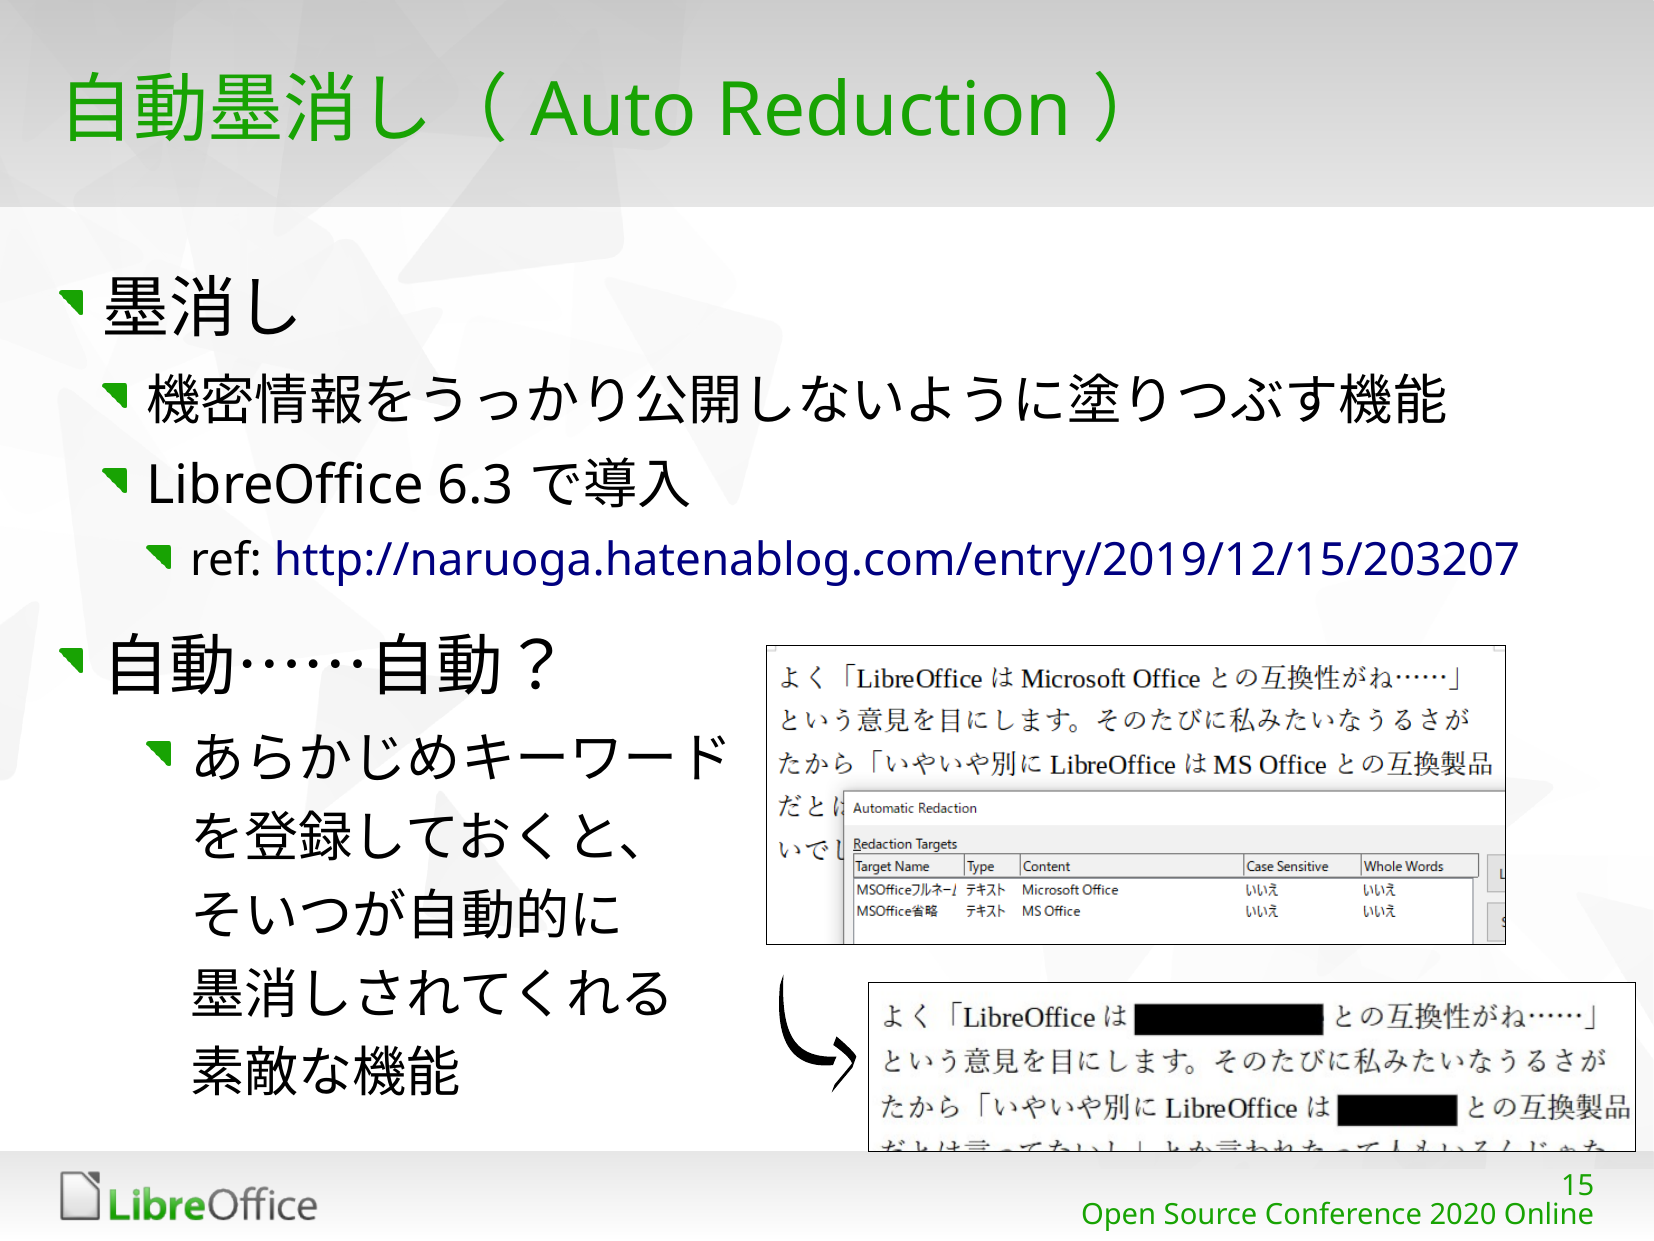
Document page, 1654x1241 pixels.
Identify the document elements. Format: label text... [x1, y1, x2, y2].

picture [868, 548, 1654, 1169]
picture [41, 1152, 337, 1240]
text_box [779, 974, 837, 1066]
title 自動墨消し（Auto Reduction） [59, 29, 1595, 178]
picture [0, 0, 783, 931]
text_box [831, 1036, 857, 1093]
list 墨消し 機密情報をうっかり公開しないように塗りつぶす機能 LibreOffice 6.3で導入 ref: http://naruoga.hatenablog.com/entry/2019/12/15/203207 自動……自動？ あらかじめキーワード を登録しておくと、 そいつが自動的に 墨消しされてくれる 素敵な機能 [59, 253, 1595, 1111]
picture [766, 645, 1506, 945]
